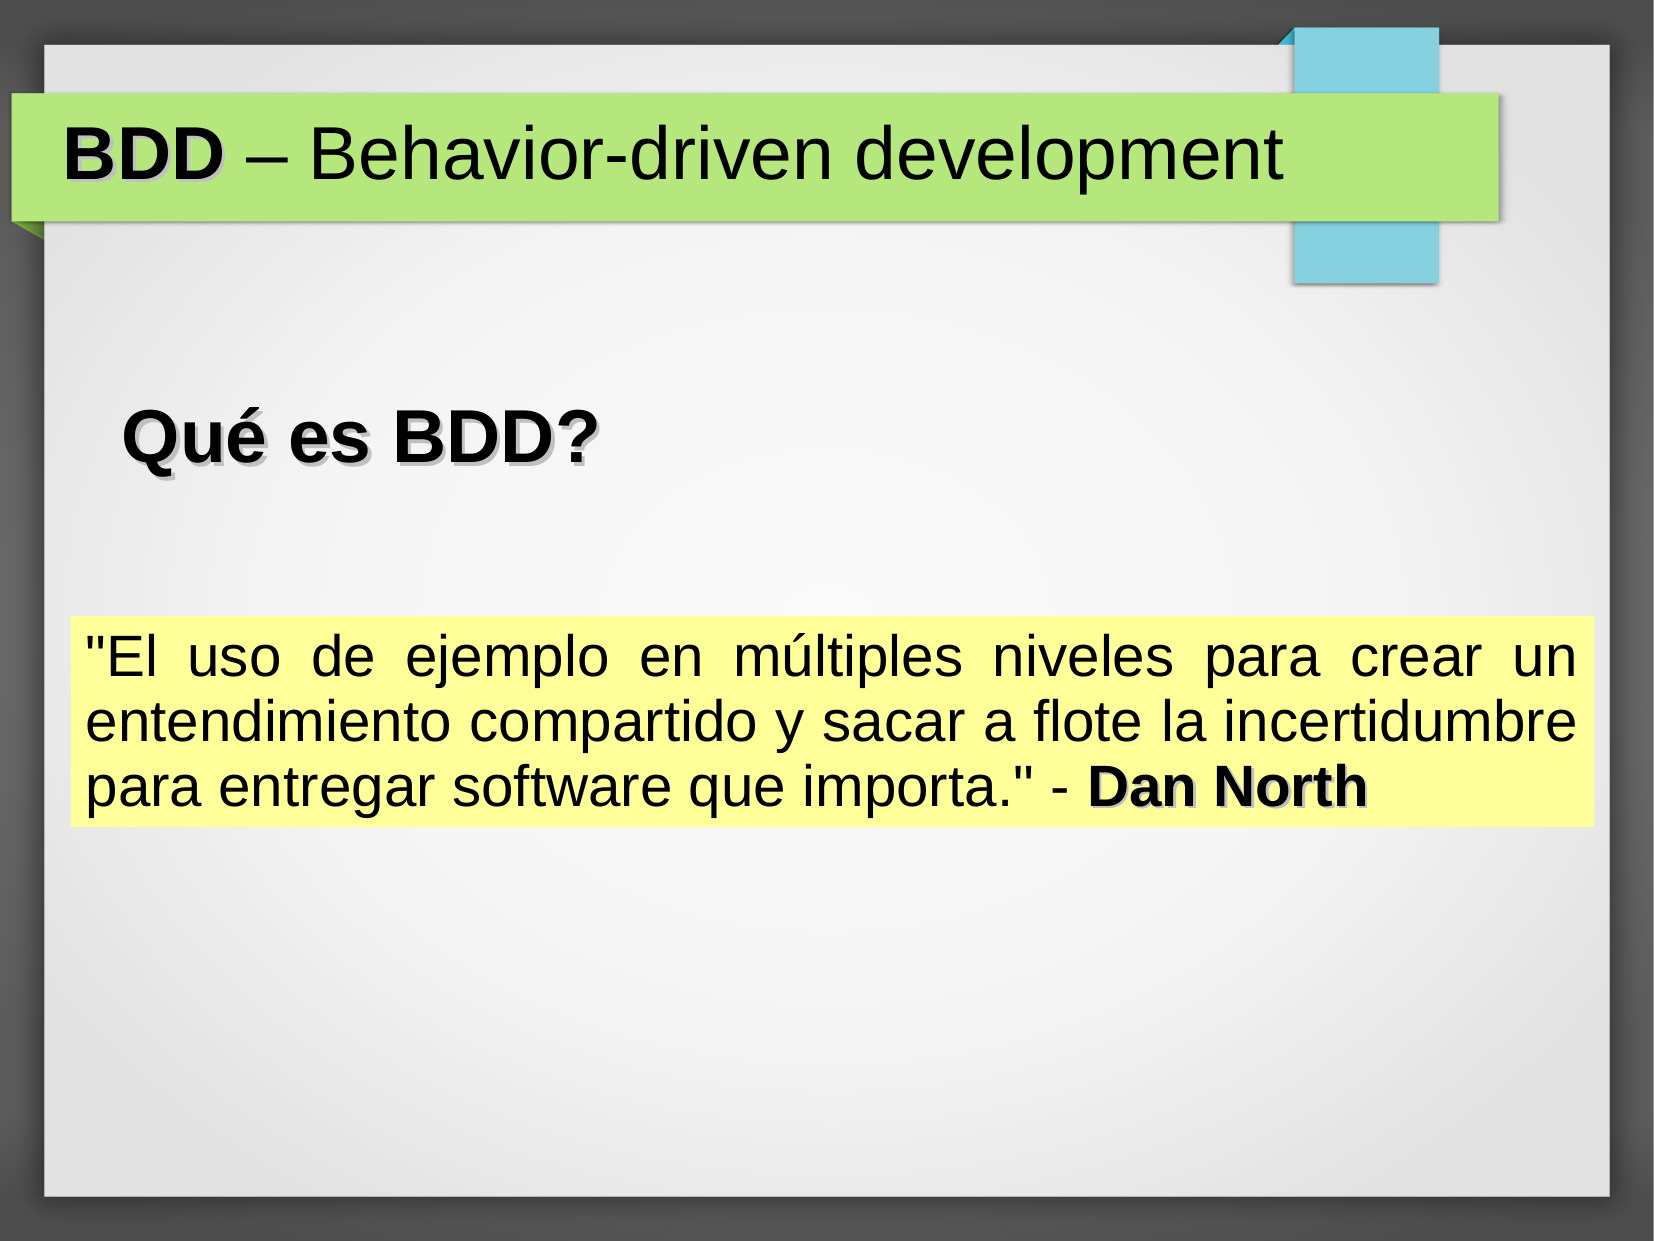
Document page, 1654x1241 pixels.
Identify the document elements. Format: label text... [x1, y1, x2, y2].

title Qué es BDD? [121, 377, 1548, 497]
title BDD – Behavior-driven development [62, 94, 1489, 213]
picture [0, 0, 1654, 1241]
text_box "El uso de ejemplo en múltiples niveles para crear un entendimiento compartido y sacar a flote la incertidumbre para entregar software que importa." - Dan North [70, 616, 1595, 827]
